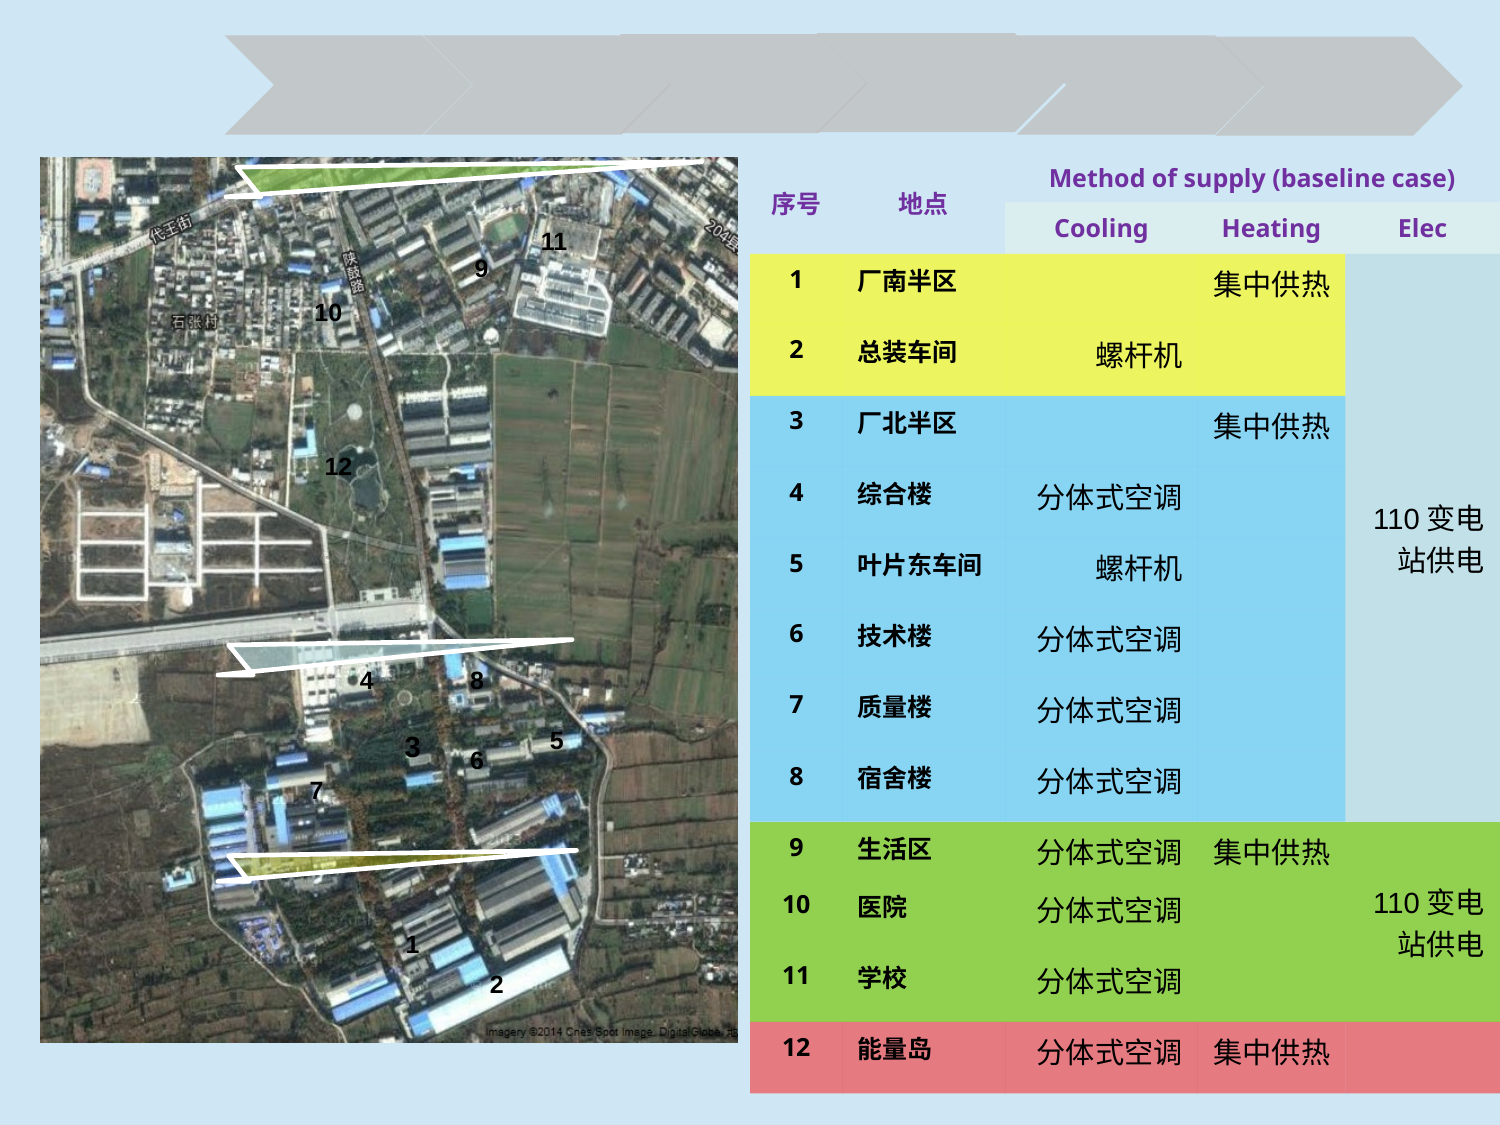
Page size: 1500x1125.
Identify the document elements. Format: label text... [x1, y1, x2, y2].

table_cell [1198, 951, 1345, 1022]
table_cell 分体式空调 [1005, 680, 1198, 751]
table_cell 分体式空调 [1005, 467, 1198, 538]
table_cell [1198, 609, 1345, 680]
table_cell 分体式空调 [1005, 951, 1198, 1022]
text_box 1 [217, 850, 577, 882]
table_cell 集中供热 [1198, 1022, 1345, 1093]
table_cell 3 [750, 396, 843, 467]
table_cell 学校 [843, 951, 1005, 1022]
table_cell Heating [1198, 202, 1345, 254]
table_cell 分体式空调 [1005, 609, 1198, 680]
text_box 3 [217, 639, 573, 676]
table_cell 综合楼 [843, 467, 1005, 538]
table_cell 110变电站供电 [1345, 822, 1500, 1022]
table_cell [1198, 751, 1345, 822]
table_cell 叶片东车间 [843, 538, 1005, 609]
picture [40, 157, 738, 1043]
table_cell 能量岛 [843, 1022, 1005, 1093]
text_box 9 [225, 161, 702, 197]
table_header Method of supply (baseline case) [1005, 152, 1500, 202]
table_header 序号 [750, 152, 843, 254]
table_cell 5 [750, 538, 843, 609]
text_box [224, 33, 1463, 136]
table_cell 医院 [843, 880, 1005, 951]
table_cell 总装车间 [843, 325, 1005, 396]
table_cell [1345, 1022, 1500, 1093]
table_cell Elec [1345, 202, 1500, 254]
table_cell [1198, 325, 1345, 396]
table_cell 分体式空调 [1005, 822, 1198, 880]
table_cell Cooling [1005, 202, 1198, 254]
table_cell 厂南半区 [843, 254, 1005, 325]
table_cell 2 [750, 325, 843, 396]
table_cell 技术楼 [843, 609, 1005, 680]
table_cell [1198, 538, 1345, 609]
table_cell 8 [750, 751, 843, 822]
table_cell 生活区 [843, 822, 1005, 880]
table_cell 螺杆机 [1005, 325, 1198, 396]
table_cell 集中供热 [1198, 254, 1345, 325]
table_cell 质量楼 [843, 680, 1005, 751]
table_cell [1005, 396, 1198, 467]
table_cell 宿舍楼 [843, 751, 1005, 822]
table_cell 厂北半区 [843, 396, 1005, 467]
table_cell [1198, 880, 1345, 951]
table_cell 1 [750, 254, 843, 325]
table_cell 集中供热 [1198, 822, 1345, 880]
table_cell 12 [750, 1022, 843, 1093]
table_cell 11 [750, 951, 843, 1022]
table_cell 9 [750, 822, 843, 880]
table_cell 110变电站供电 [1345, 254, 1500, 822]
table_cell 螺杆机 [1005, 538, 1198, 609]
table_cell [1198, 680, 1345, 751]
table_cell [1005, 254, 1198, 325]
table_cell 集中供热 [1198, 396, 1345, 467]
table_cell 10 [750, 880, 843, 951]
table_cell 分体式空调 [1005, 1022, 1198, 1093]
table_cell [1198, 467, 1345, 538]
table_header 地点 [843, 152, 1005, 254]
table_cell 分体式空调 [1005, 751, 1198, 822]
table_cell 分体式空调 [1005, 880, 1198, 951]
table_cell 4 [750, 467, 843, 538]
table_cell 7 [750, 680, 843, 751]
table_cell 6 [750, 609, 843, 680]
